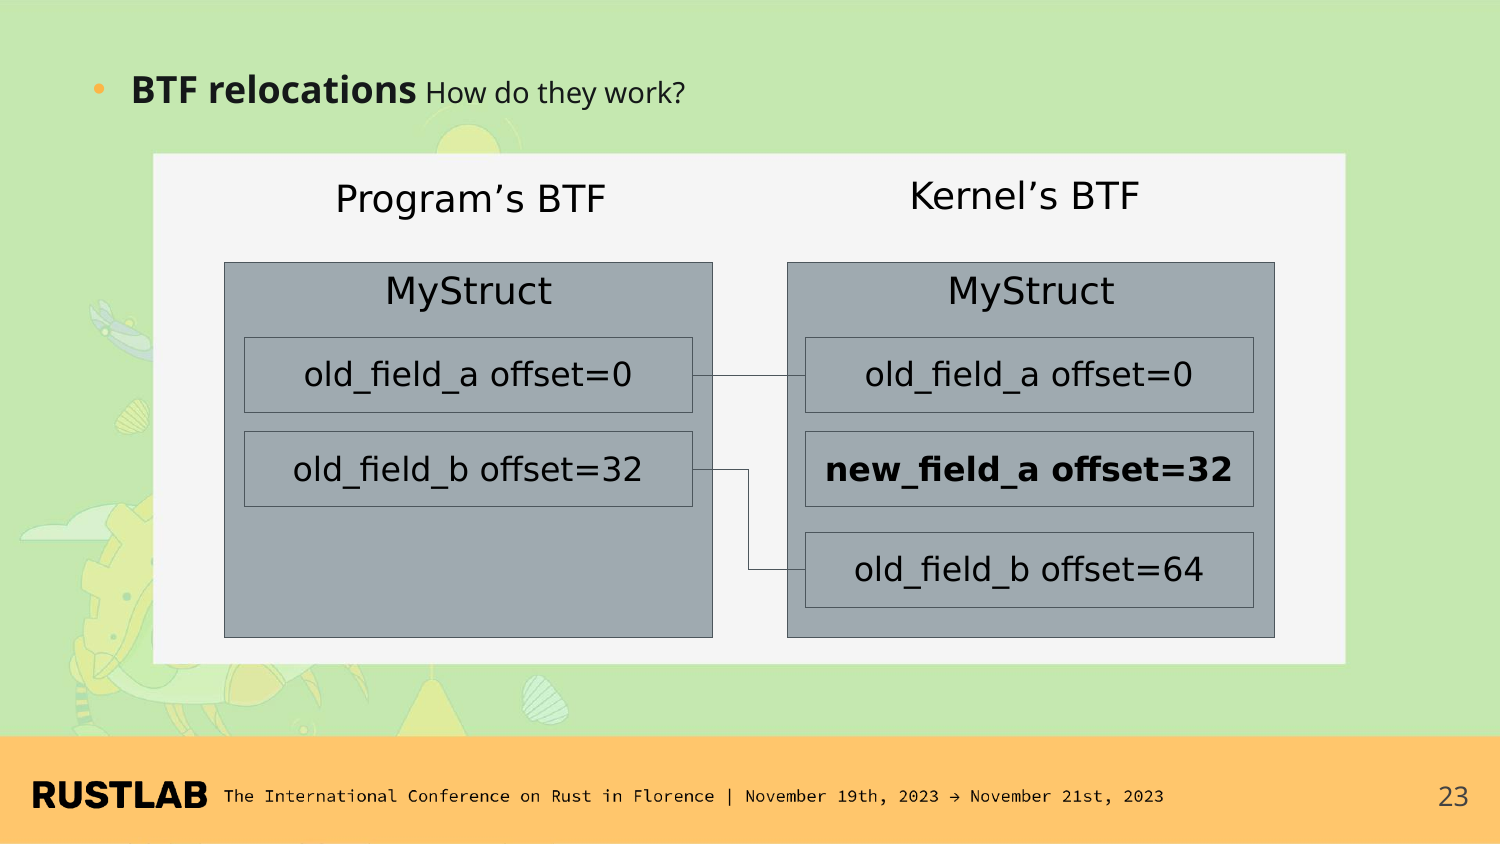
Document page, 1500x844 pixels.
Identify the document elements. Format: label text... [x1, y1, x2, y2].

text_box new_field_a offset=32 [805, 431, 1254, 507]
text_box old_field_a offset=0 [805, 337, 1254, 413]
text_box old_field_b offset=32 [244, 431, 693, 507]
title BTF relocations How do they work? [92, 65, 1408, 107]
text_box old_field_a offset=0 [244, 337, 693, 413]
text_box Program’s BTF [320, 170, 623, 229]
text_box MyStruct [787, 262, 1275, 638]
picture [0, 0, 1500, 844]
text_box old_field_b offset=64 [805, 532, 1254, 608]
text_box Kernel’s BTF [894, 167, 1156, 226]
text_box MyStruct [224, 262, 713, 638]
